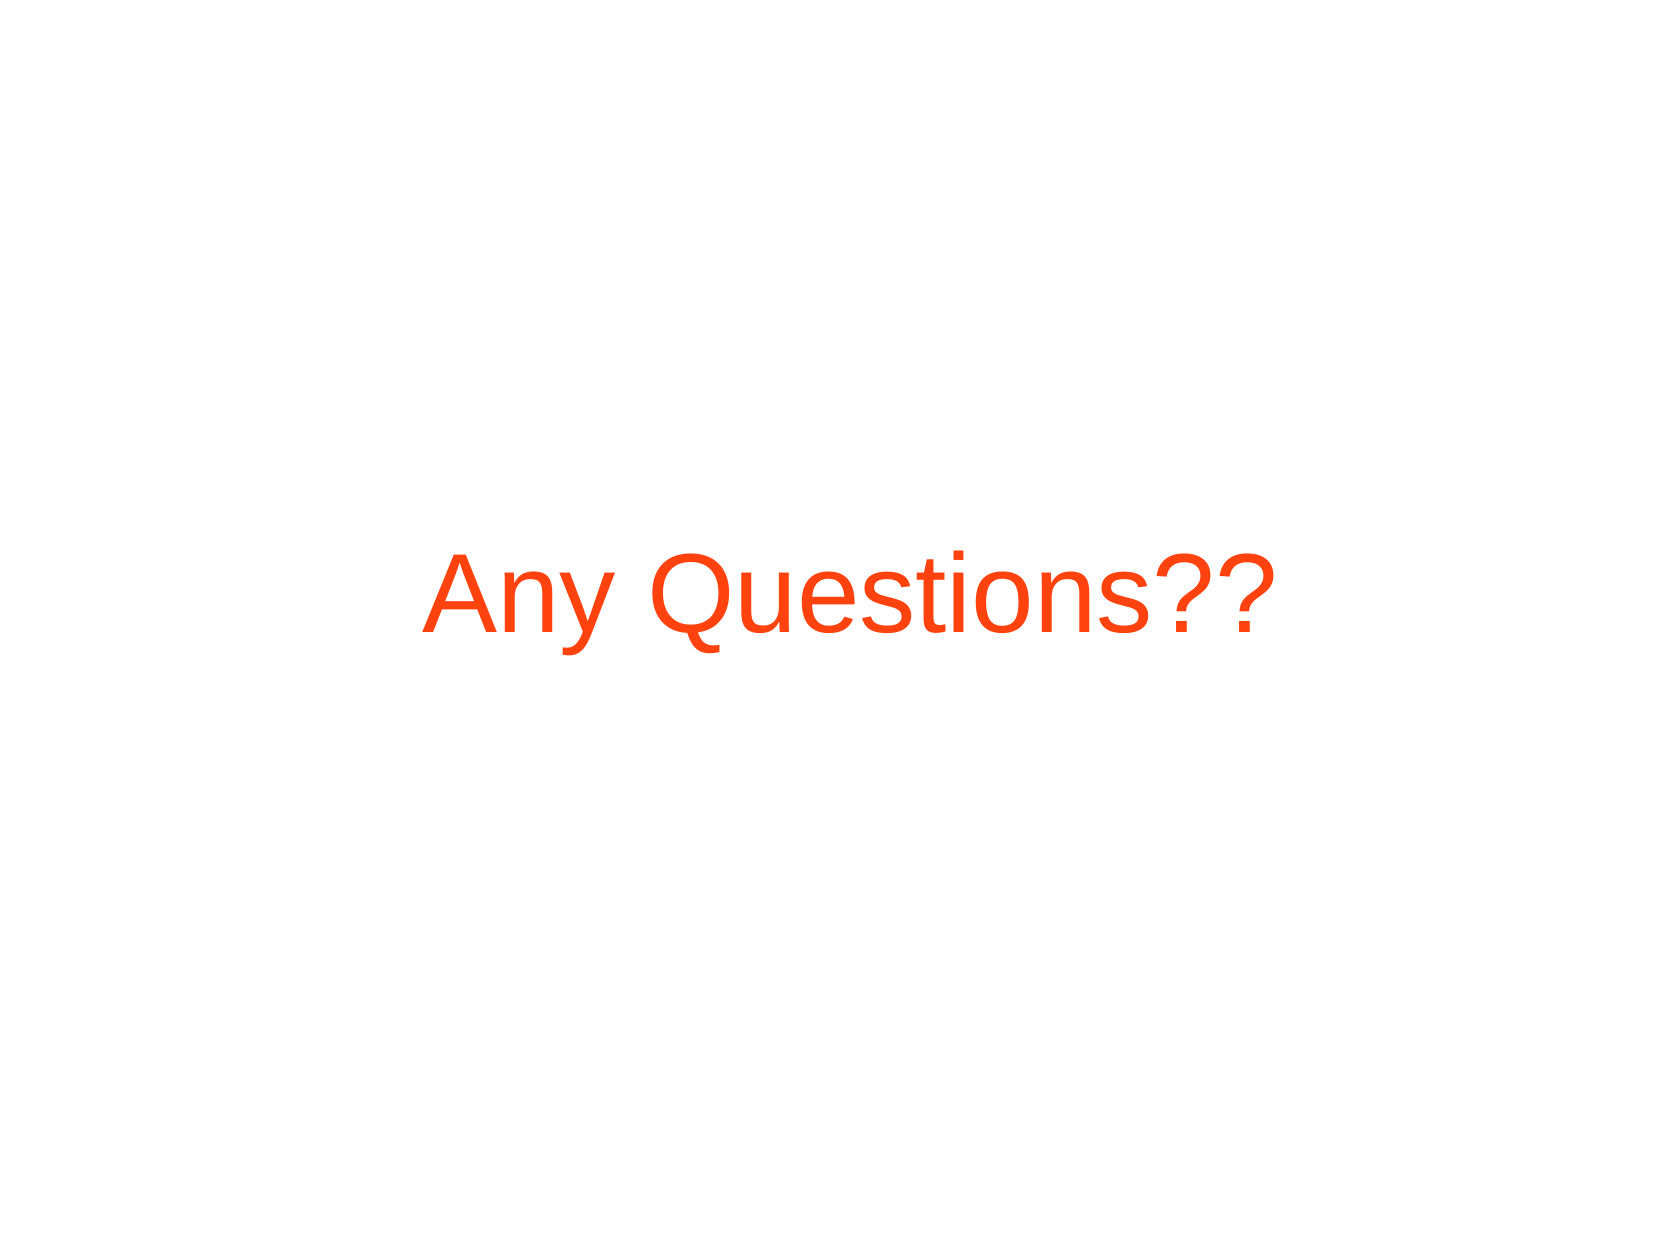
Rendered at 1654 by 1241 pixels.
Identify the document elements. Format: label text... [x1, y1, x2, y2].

title Any Questions?? [106, 489, 1595, 697]
